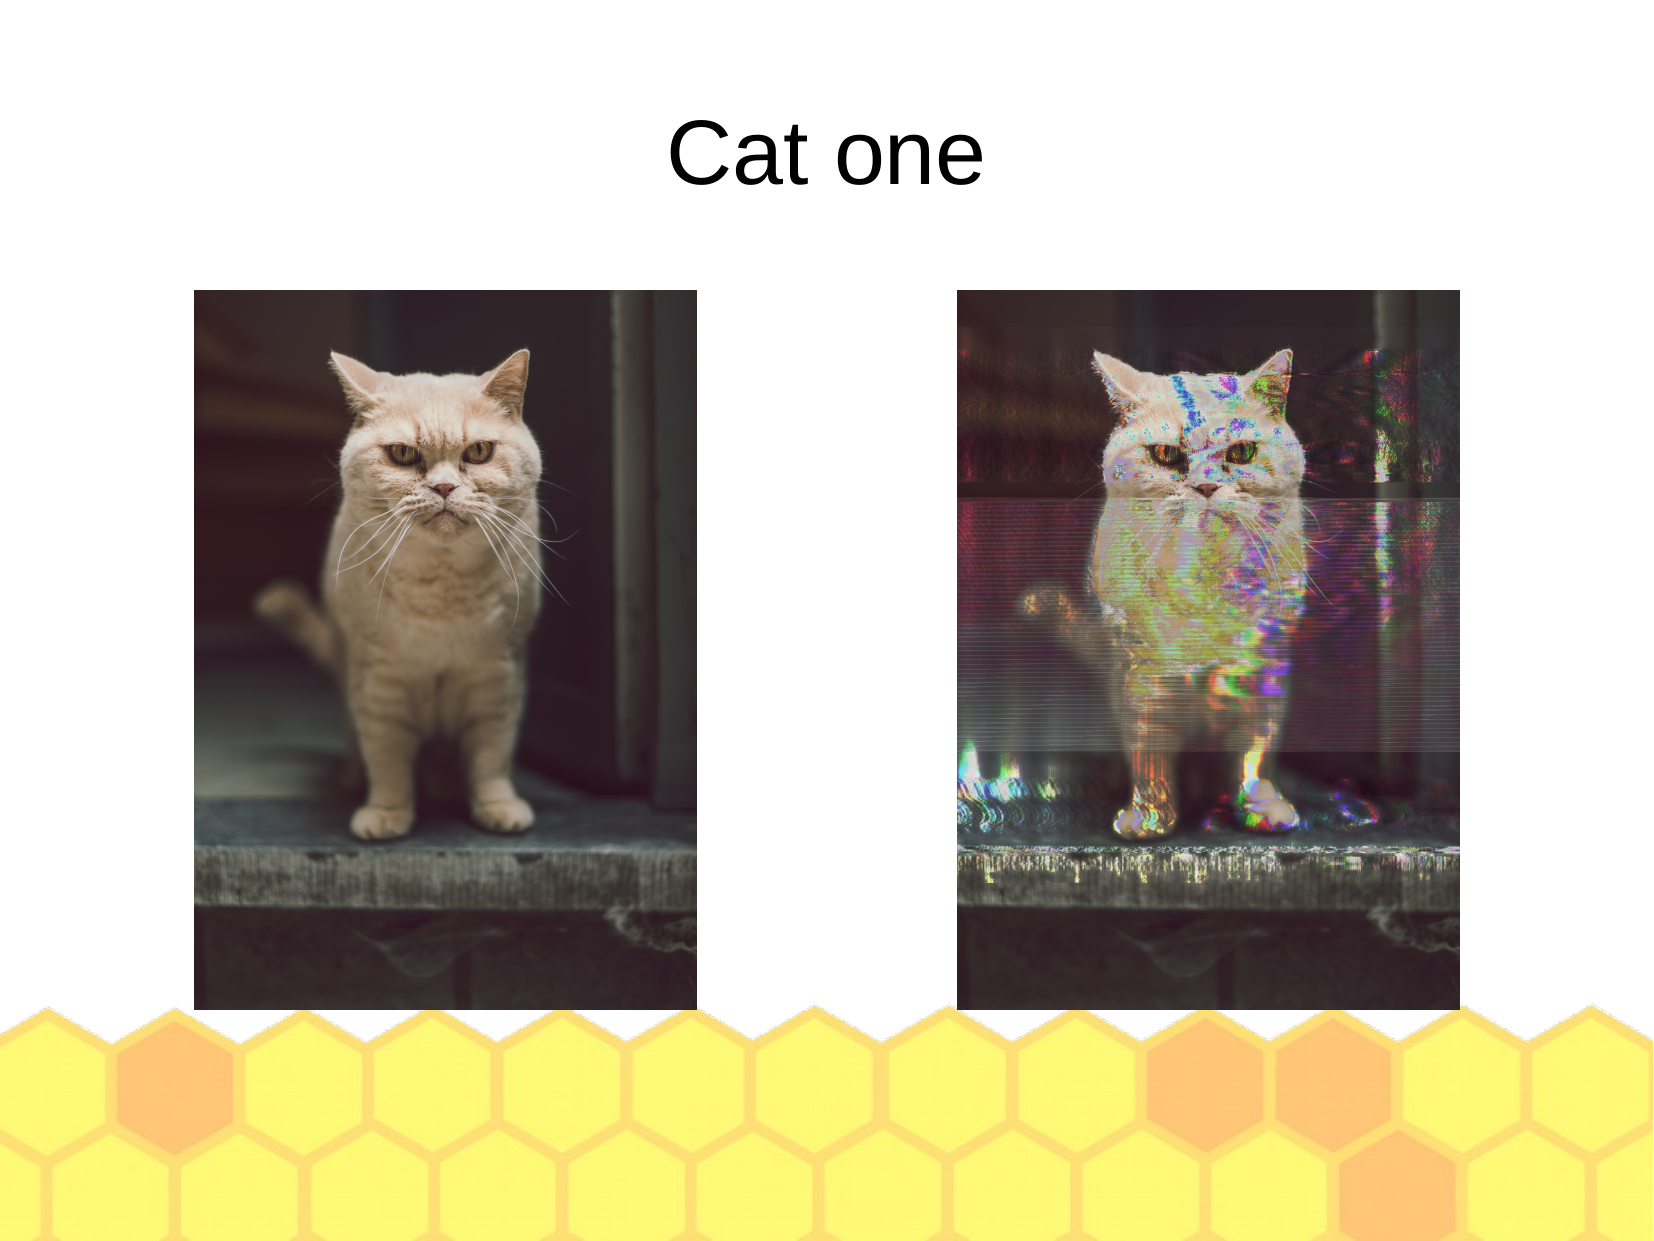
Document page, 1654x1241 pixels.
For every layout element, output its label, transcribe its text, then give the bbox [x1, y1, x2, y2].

title Cat one [82, 49, 1571, 257]
picture [0, 290, 1654, 1241]
